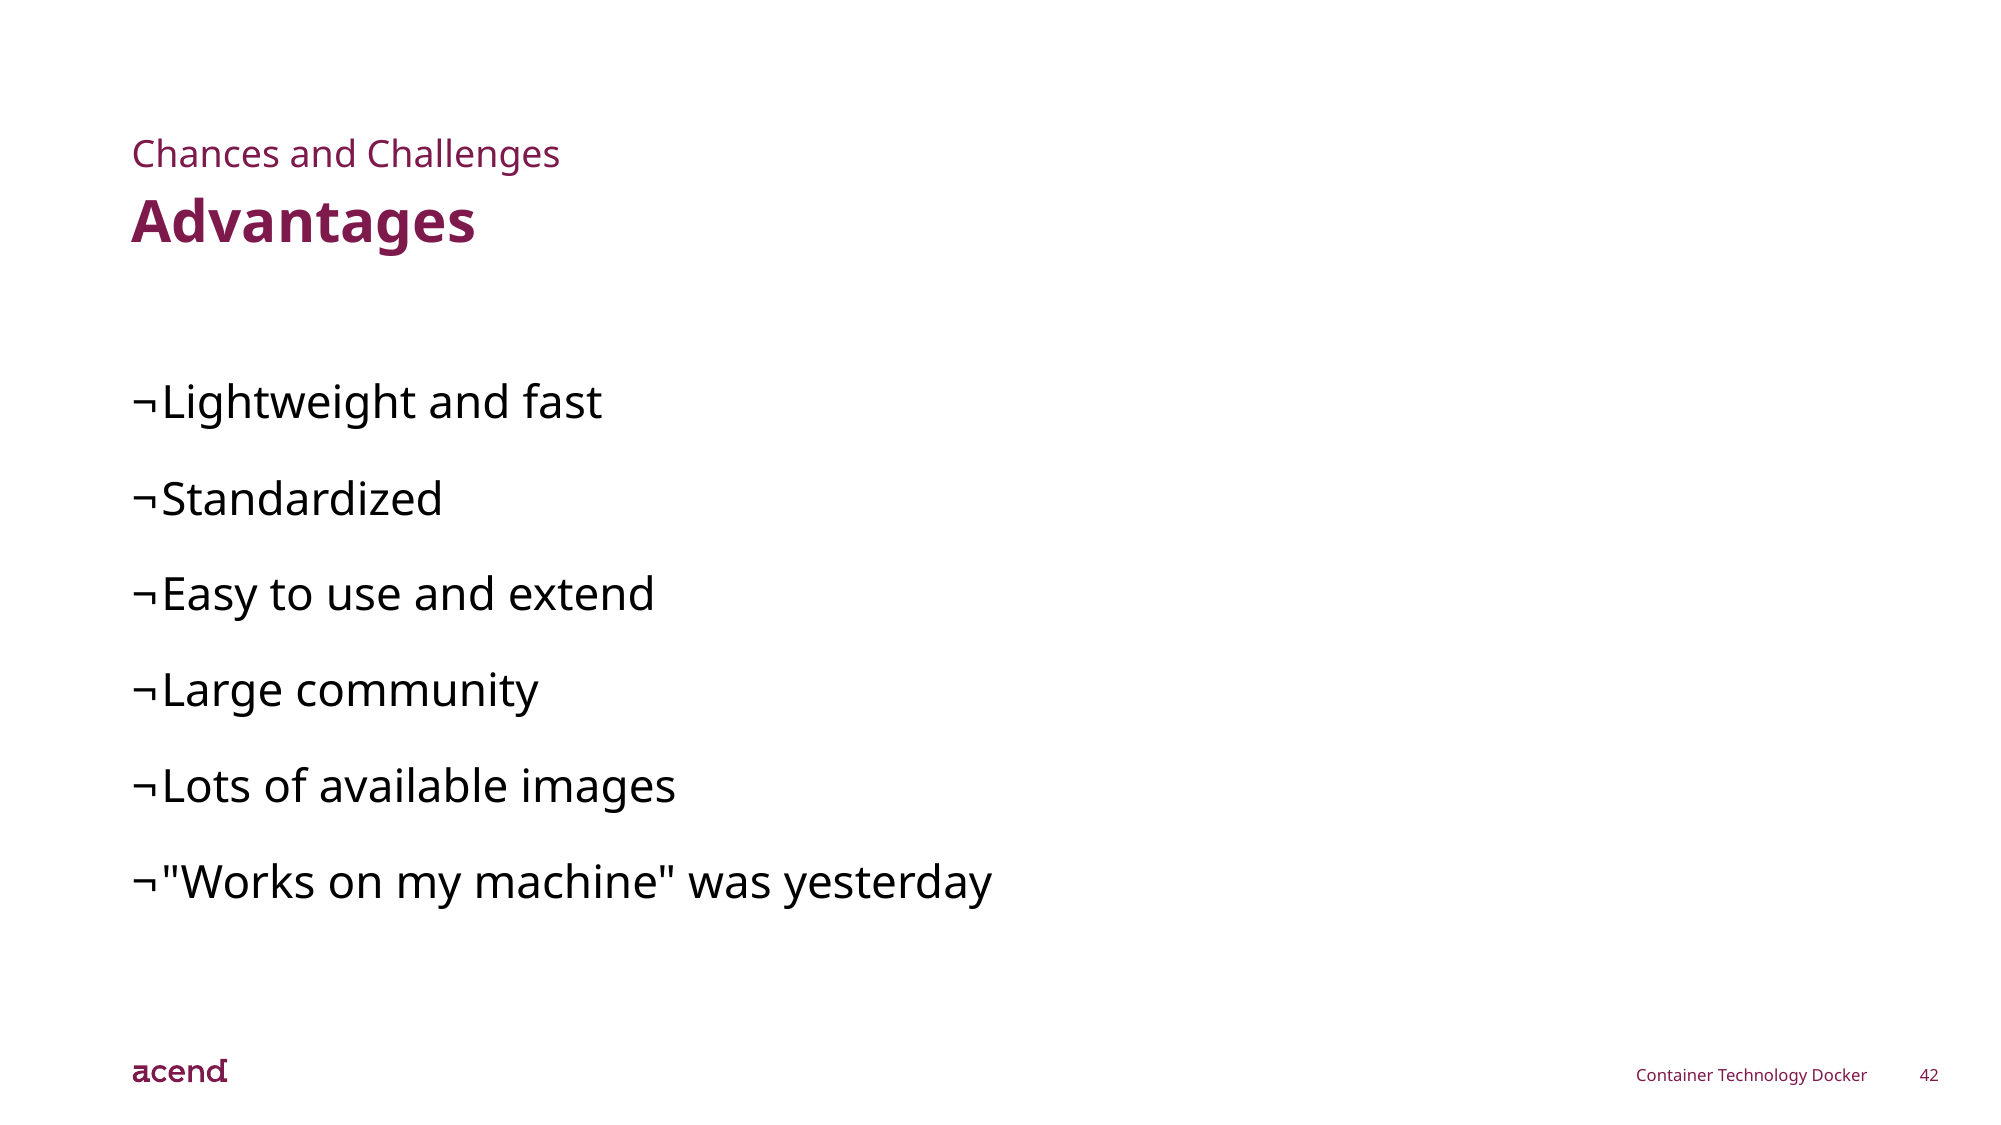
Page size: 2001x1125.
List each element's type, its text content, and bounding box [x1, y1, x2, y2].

list Lightweight and fast Standardized Easy to use and extend Large community Lots of available images "Works on my machine" was yesterday [131, 367, 1869, 1006]
title Advantages [131, 184, 1869, 332]
list Chances and Challenges [131, 125, 1869, 184]
